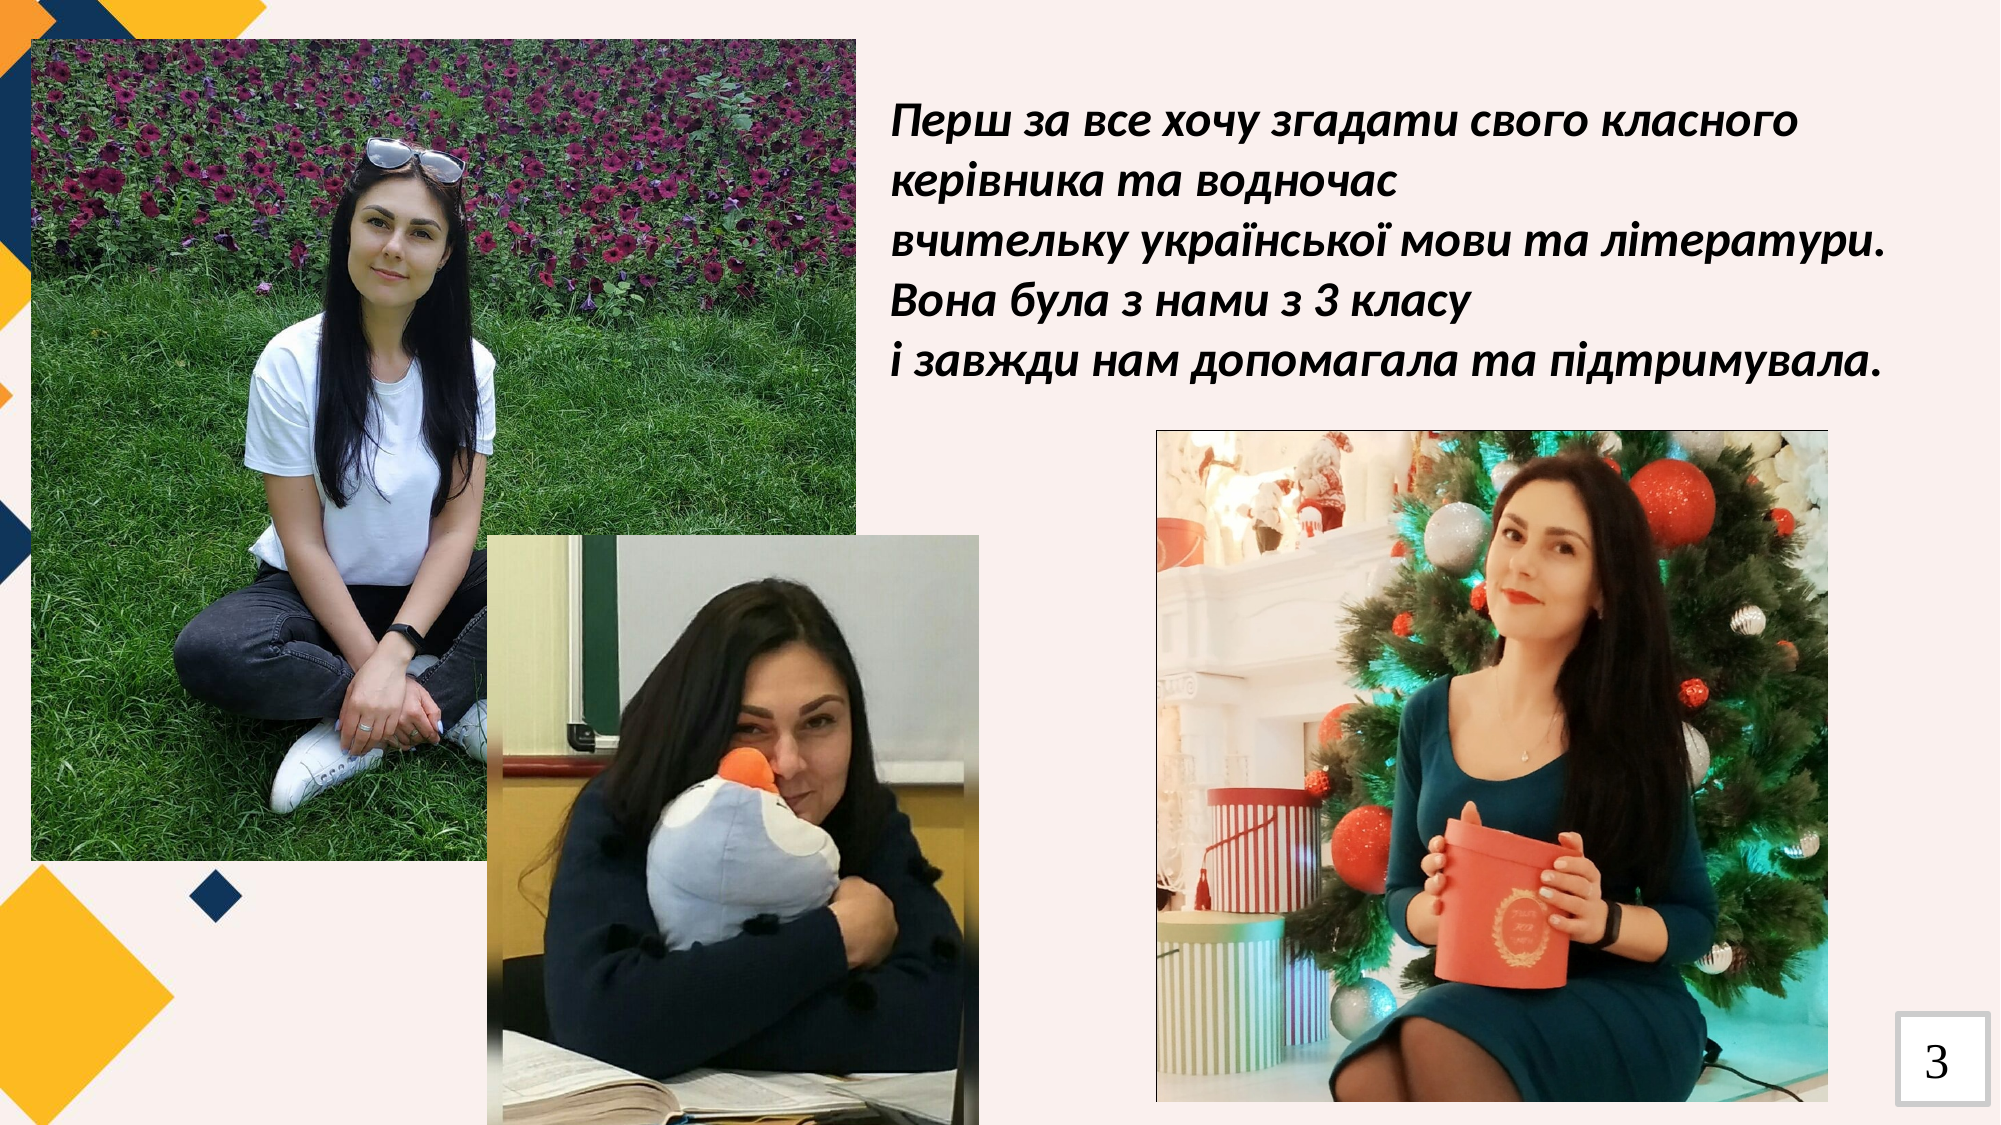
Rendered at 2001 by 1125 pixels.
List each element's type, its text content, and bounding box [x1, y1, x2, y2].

picture [0, 0, 2000, 1125]
text_box Перш за все хочу згадати свого класного керівника та водночас вчительку української мови та літератури. Вона була з нами з 3 класу і завжди нам допомагала та підтримувала. [874, 78, 1913, 394]
text_box 3 [1897, 1013, 1989, 1105]
